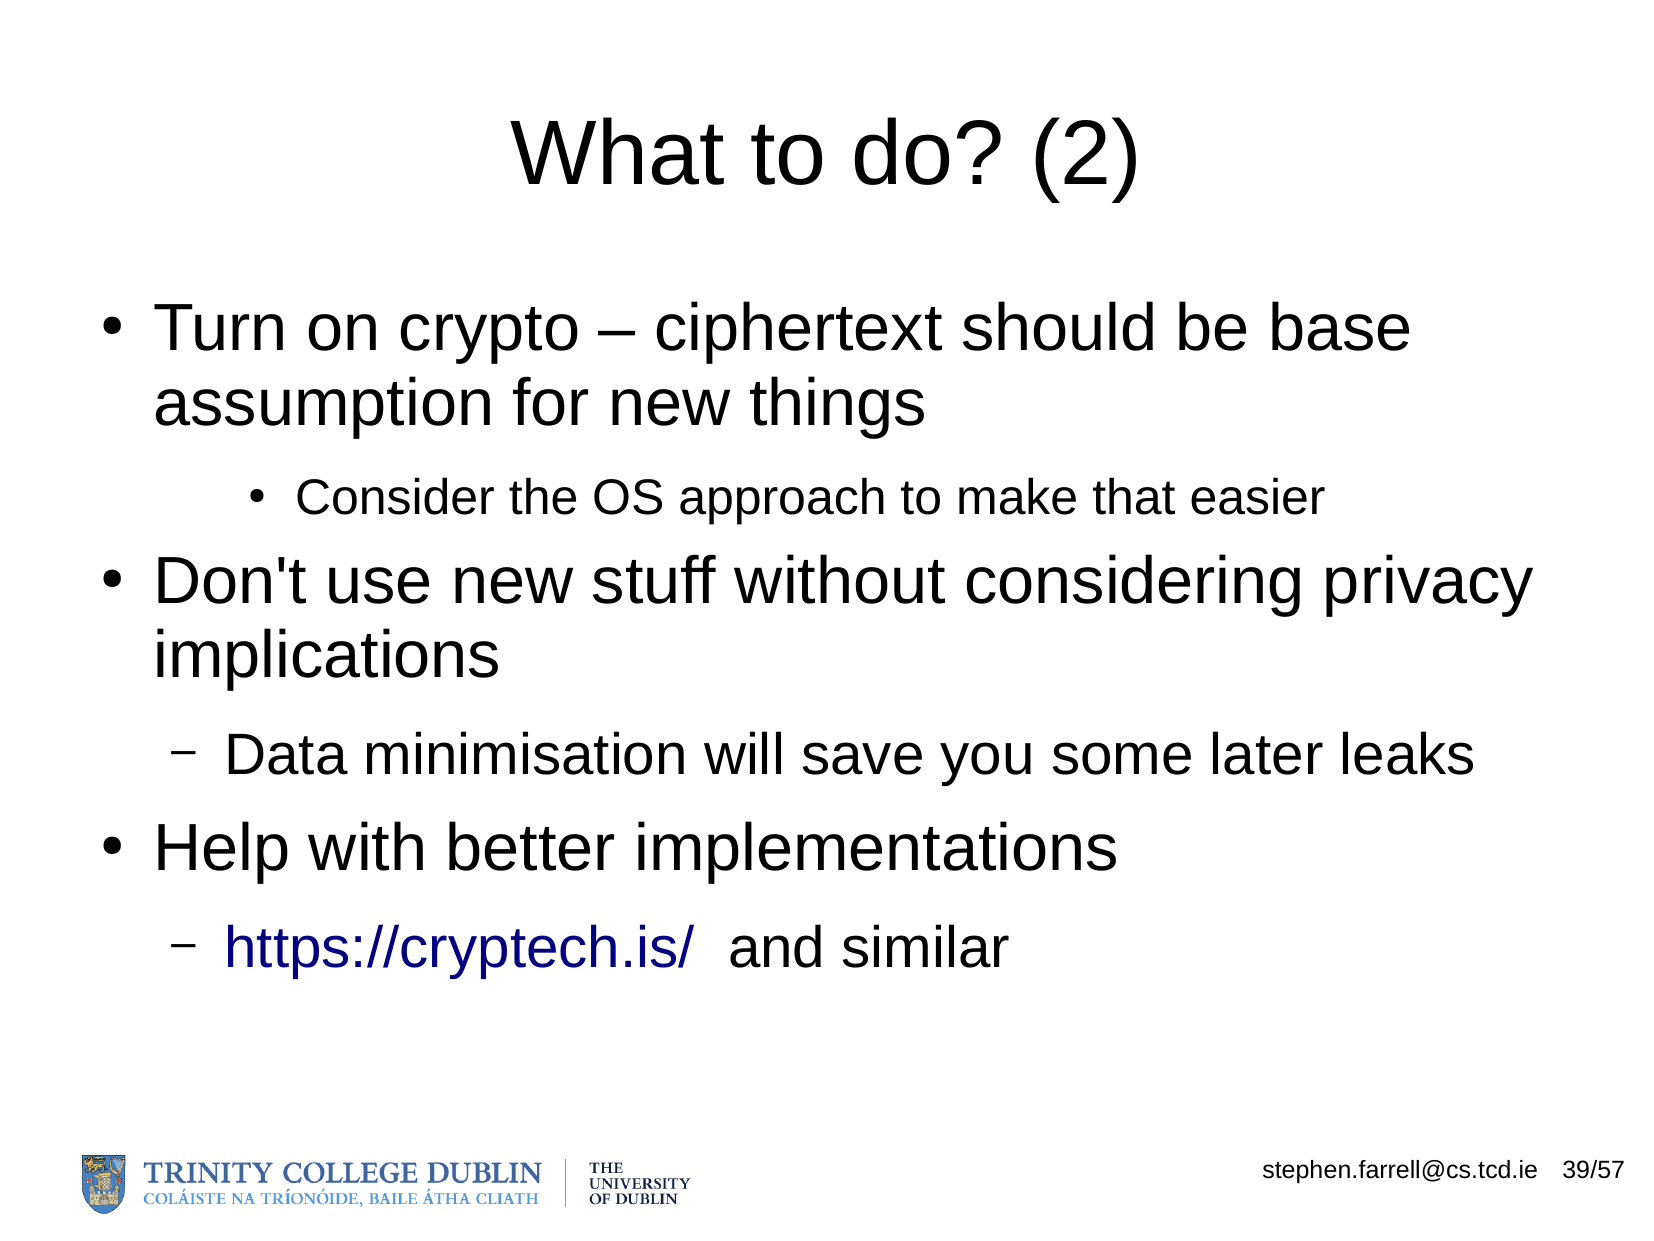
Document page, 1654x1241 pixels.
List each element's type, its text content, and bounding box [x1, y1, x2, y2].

list Turn on crypto – ciphertext should be base assumption for new things Consider the OS approach to make that easier Don't use new stuff without considering privacy implications Data minimisation will save you some later leaks Help with better implementations https://cryptech.is/ and similar [82, 290, 1571, 1010]
title What to do? (2) [82, 49, 1571, 257]
picture [82, 1155, 694, 1214]
